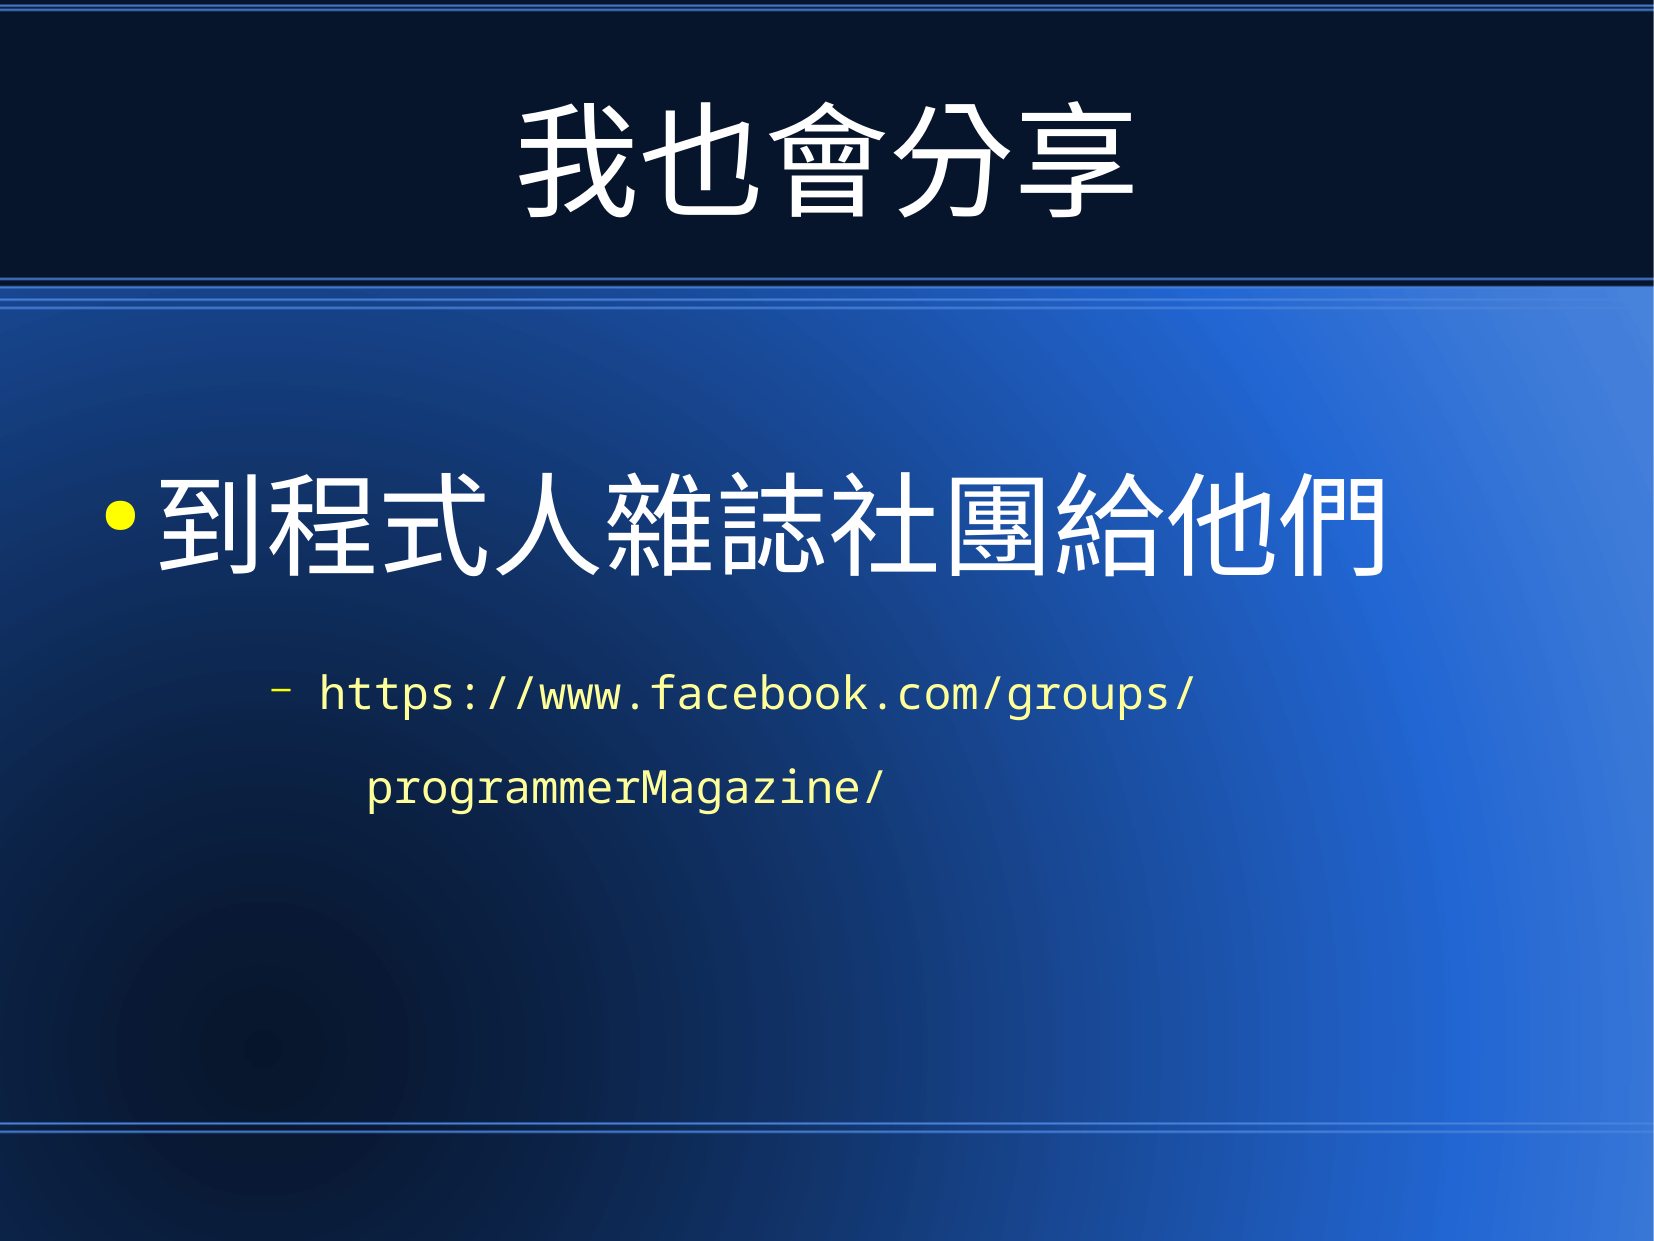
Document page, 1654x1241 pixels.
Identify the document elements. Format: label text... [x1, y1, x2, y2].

picture [0, 0, 1654, 1241]
title 我也會分享 [82, 49, 1571, 257]
list 到程式人雜誌社團給他們 https://www.facebook.com/groups/programmerMagazine/ [82, 355, 1571, 1241]
